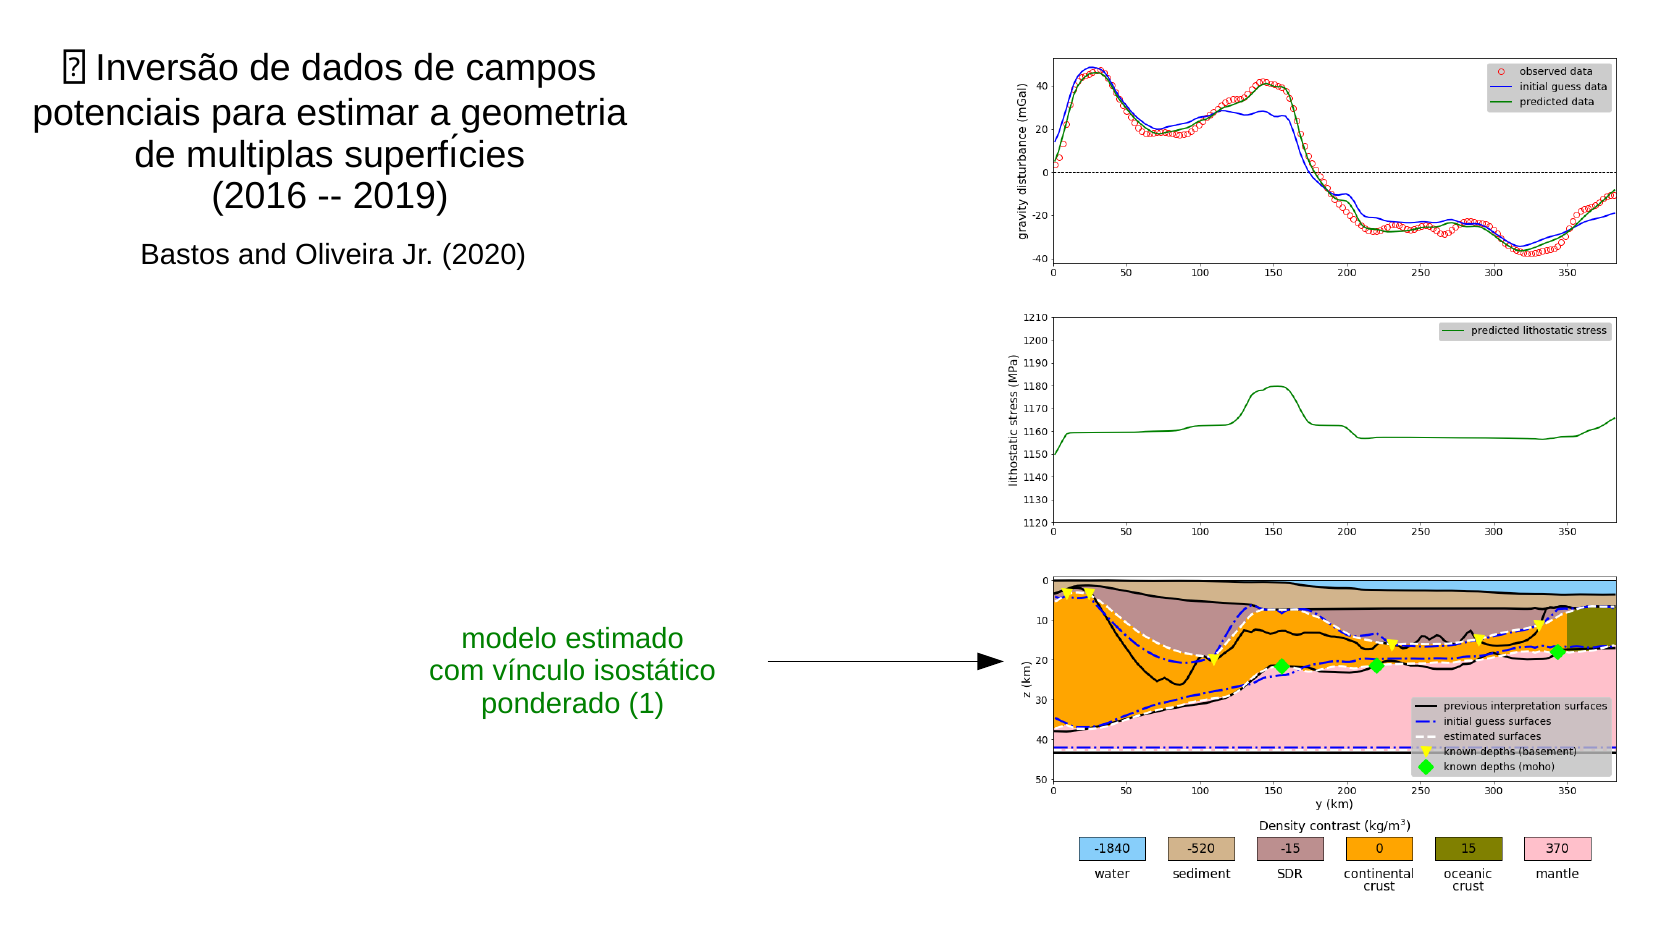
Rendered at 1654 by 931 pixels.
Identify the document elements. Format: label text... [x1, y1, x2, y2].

text_box modelo estimado com vínculo isostático ponderado (1) [354, 614, 792, 728]
text_box ⍰ Inversão de dados de campos potenciais para estimar a geometria de multiplas superfı́cies (2016 -- 2019) [17, 32, 674, 249]
picture [1003, 50, 1623, 898]
text_box Bastos and Oliveira Jr. (2020) [85, 230, 582, 278]
